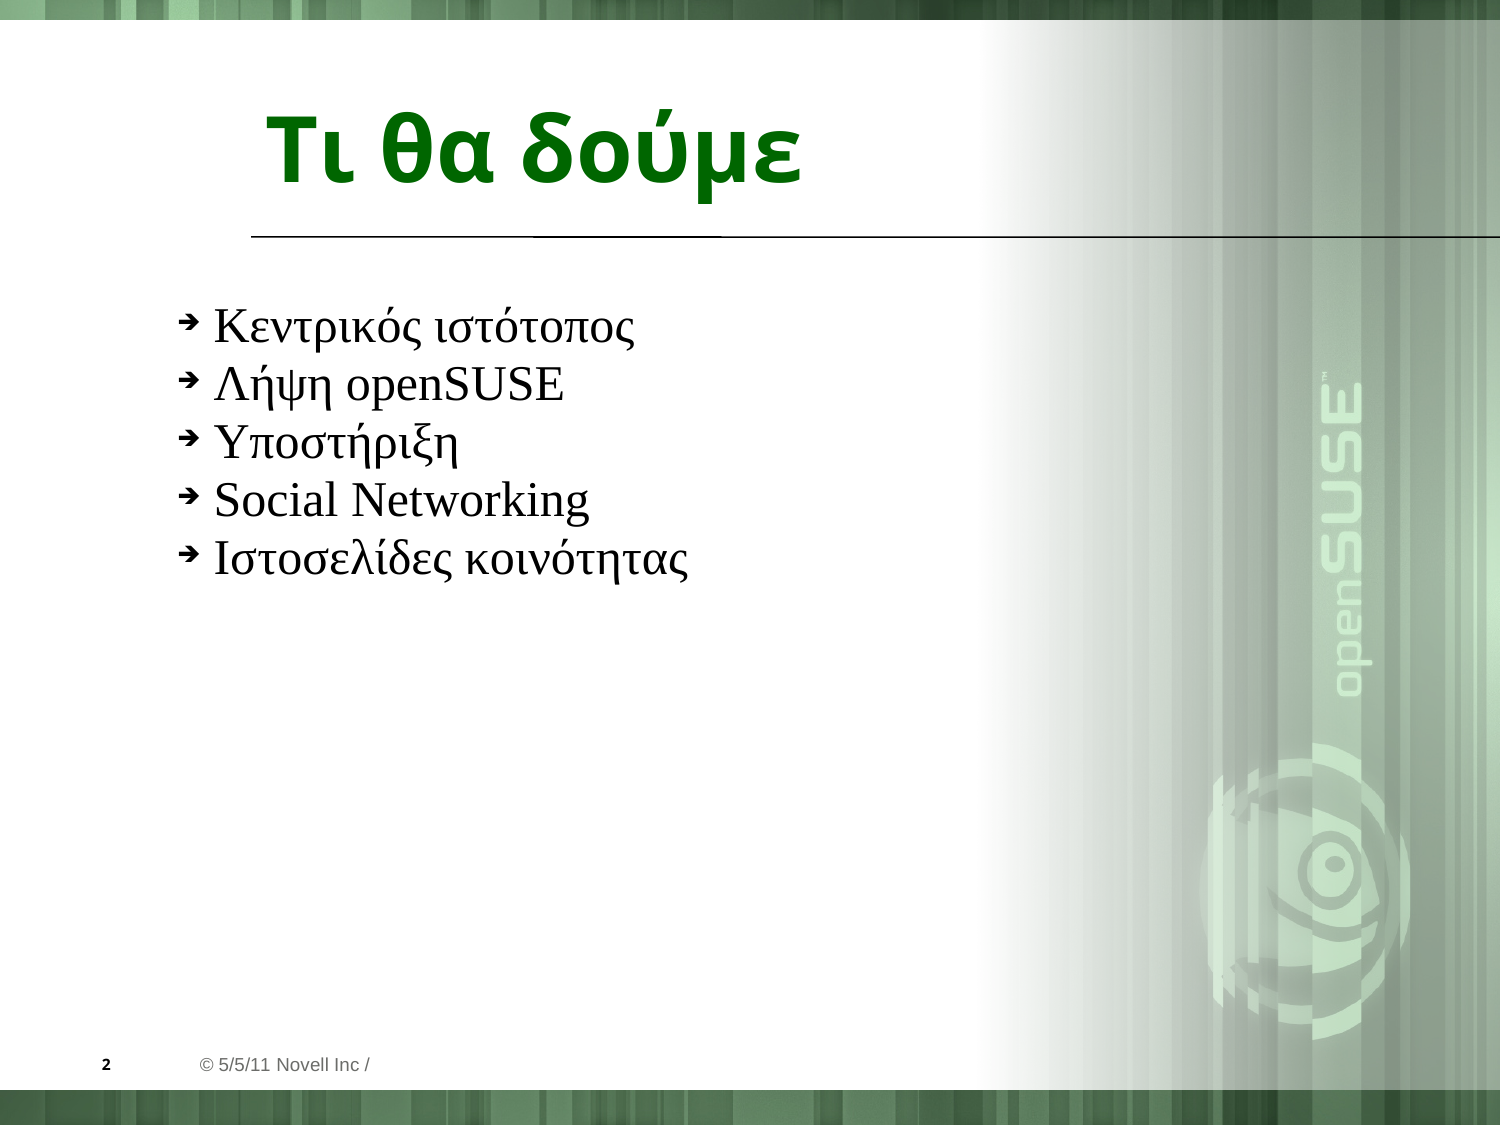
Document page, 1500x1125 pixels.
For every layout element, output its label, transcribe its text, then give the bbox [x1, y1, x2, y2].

title Τι θα δούμε [265, 68, 1447, 232]
text_box Κεντρικός ιστότοπος Λήψη openSUSE Υποστήριξη Social Networking Ιστοσελίδες κοινότητας [177, 295, 689, 583]
picture [0, 0, 1500, 1125]
